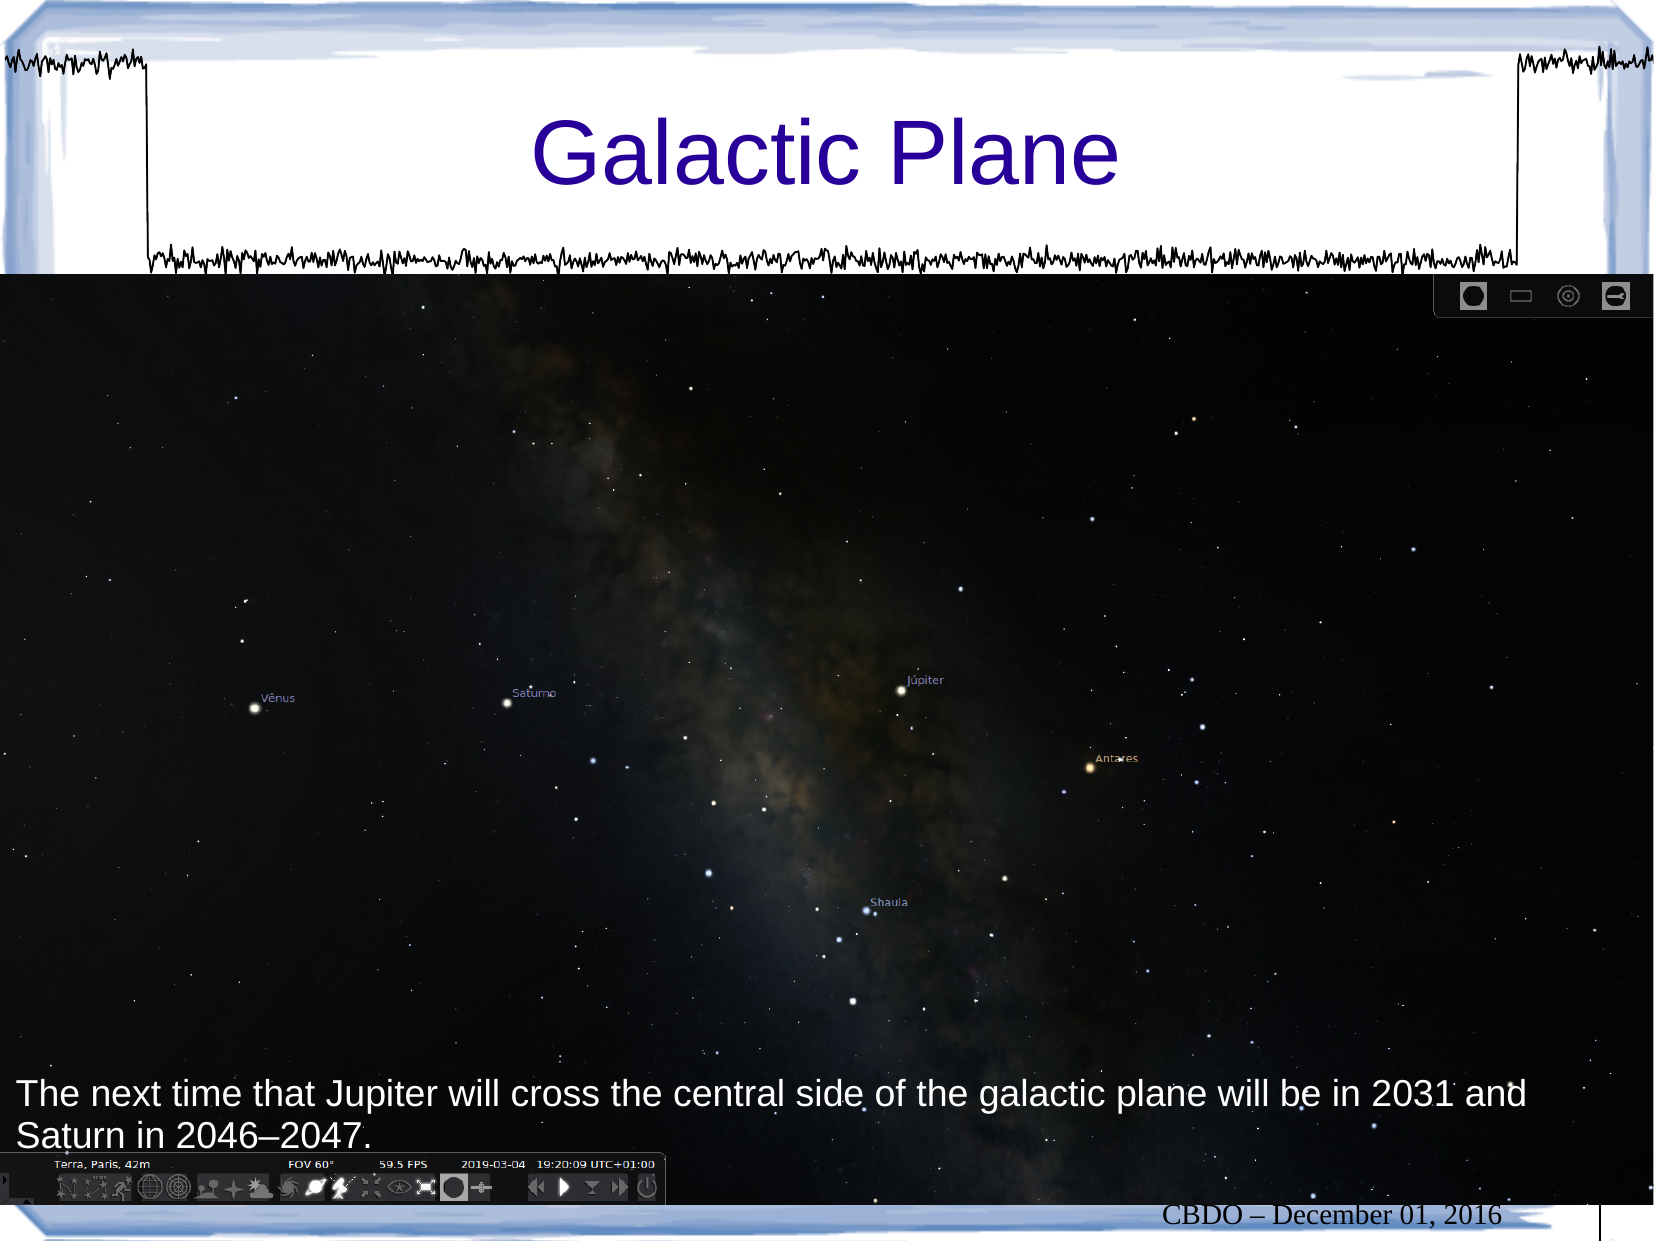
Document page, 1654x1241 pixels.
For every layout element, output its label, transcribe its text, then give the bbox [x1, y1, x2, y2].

title Galactic Plane [82, 49, 1571, 257]
text_box The next time that Jupiter will cross the central side of the galactic plane will be in 2031 and Saturn in 2046–2047. [0, 1065, 1606, 1164]
picture [0, 0, 1654, 1241]
